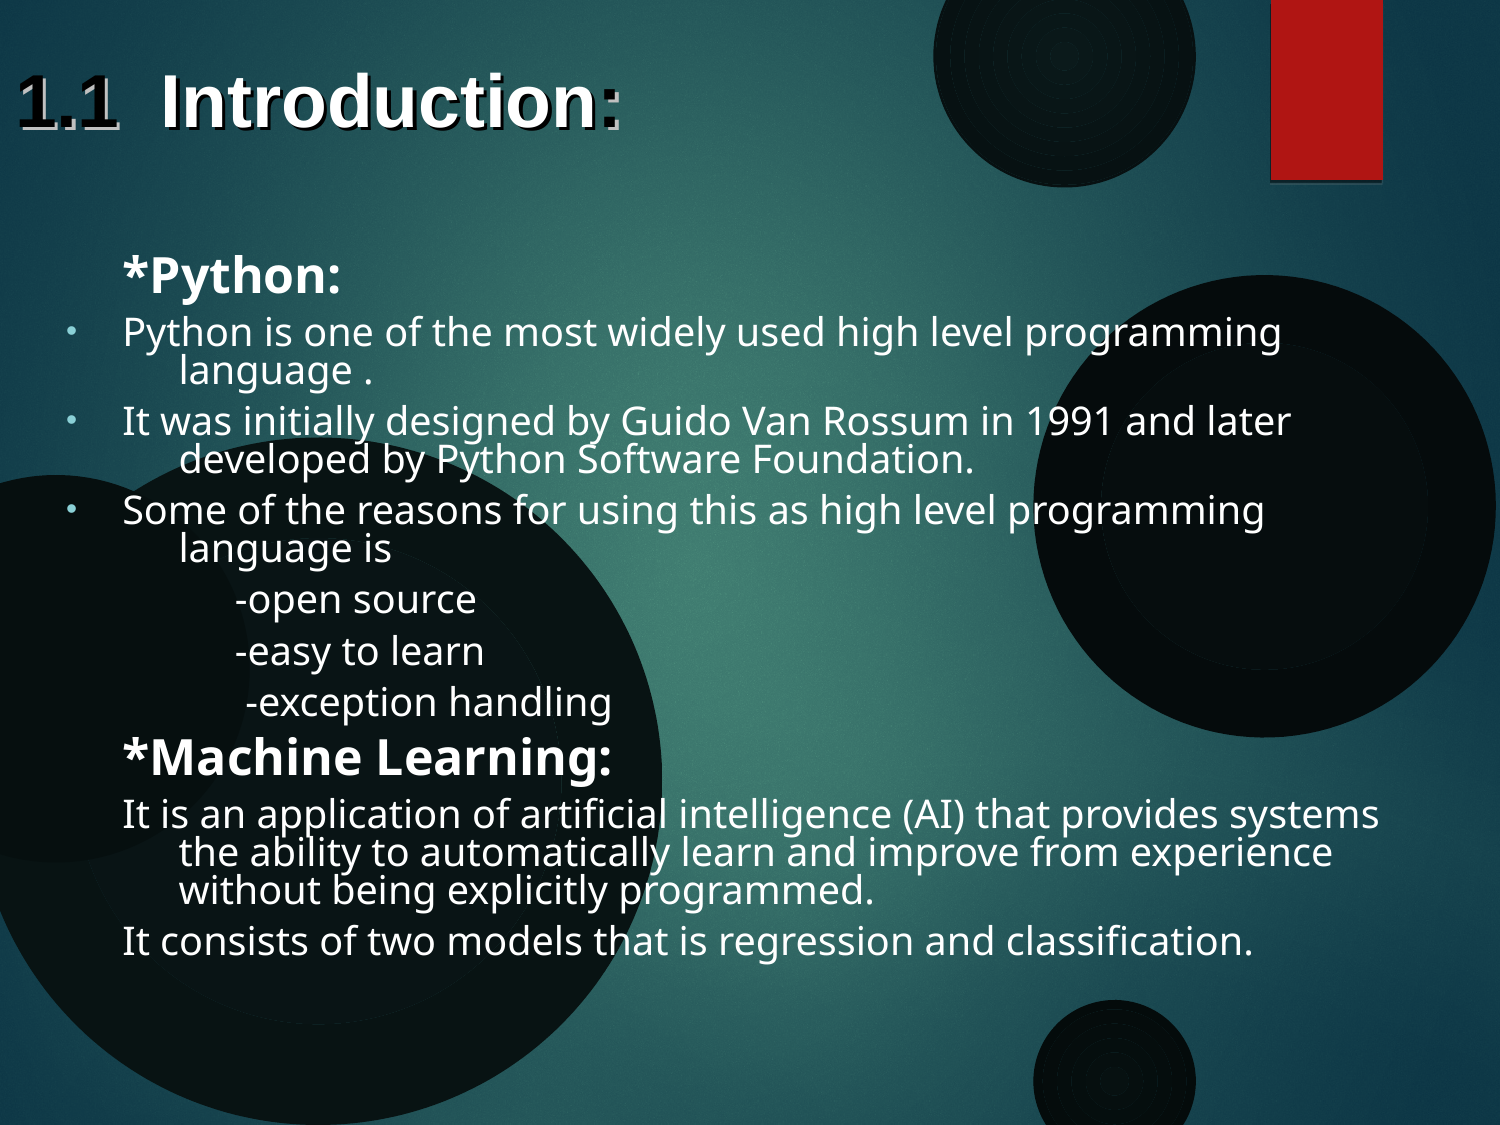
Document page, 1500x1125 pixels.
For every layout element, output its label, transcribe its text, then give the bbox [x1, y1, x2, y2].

list *Python: Python is one of the most widely used high level programming language . It was initially designed by Guido Van Rossum in 1991 and later developed by Python Software Foundation. Some of the reasons for using this as high level programming language is -open source -easy to learn -exception handling *Machine Learning: It is an application of artificial intelligence (AI) that provides systems the ability to automatically learn and improve from experience without being explicitly programmed. It consists of two models that is regression and classification. [51, 247, 1402, 990]
title 1.1 Introduction: [0, 45, 1351, 233]
